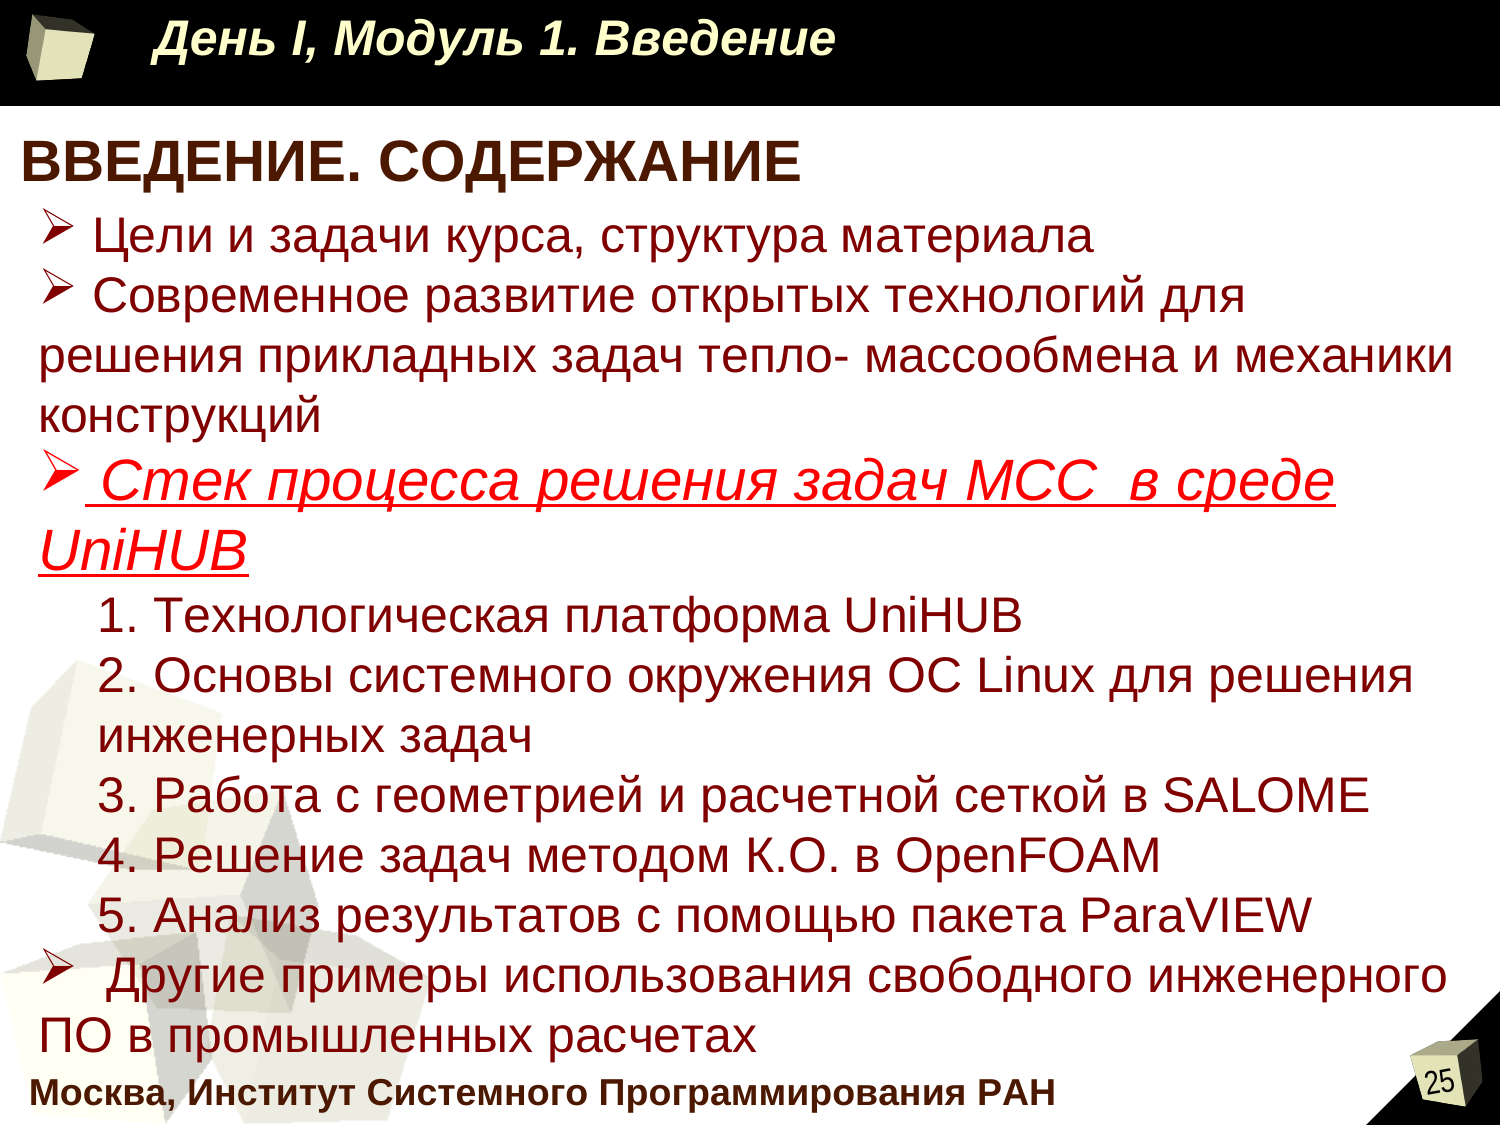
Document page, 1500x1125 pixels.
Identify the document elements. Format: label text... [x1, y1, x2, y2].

picture [0, 659, 433, 1125]
text_box Цели и задачи курса, структура материала Современное развитие открытых технологий для решения прикладных задач тепло- массообмена и механики конструкций Стек процесса решения задач МСС в среде UniHUB Технологическая платформа UniHUB Основы системного окружения ОС Linux для решения инженерных задач Работа с геометрией и расчетной сеткой в SALOME Решение задач методом К.О. в OpenFOAM Анализ результатов с помощью пакета ParaVIEW Другие примеры использования свободного инженерного ПО в промышленных расчетах [23, 194, 1477, 1070]
text_box ВВЕДЕНИЕ. СОДЕРЖАНИЕ [5, 115, 1500, 201]
picture [423, 1088, 433, 1102]
